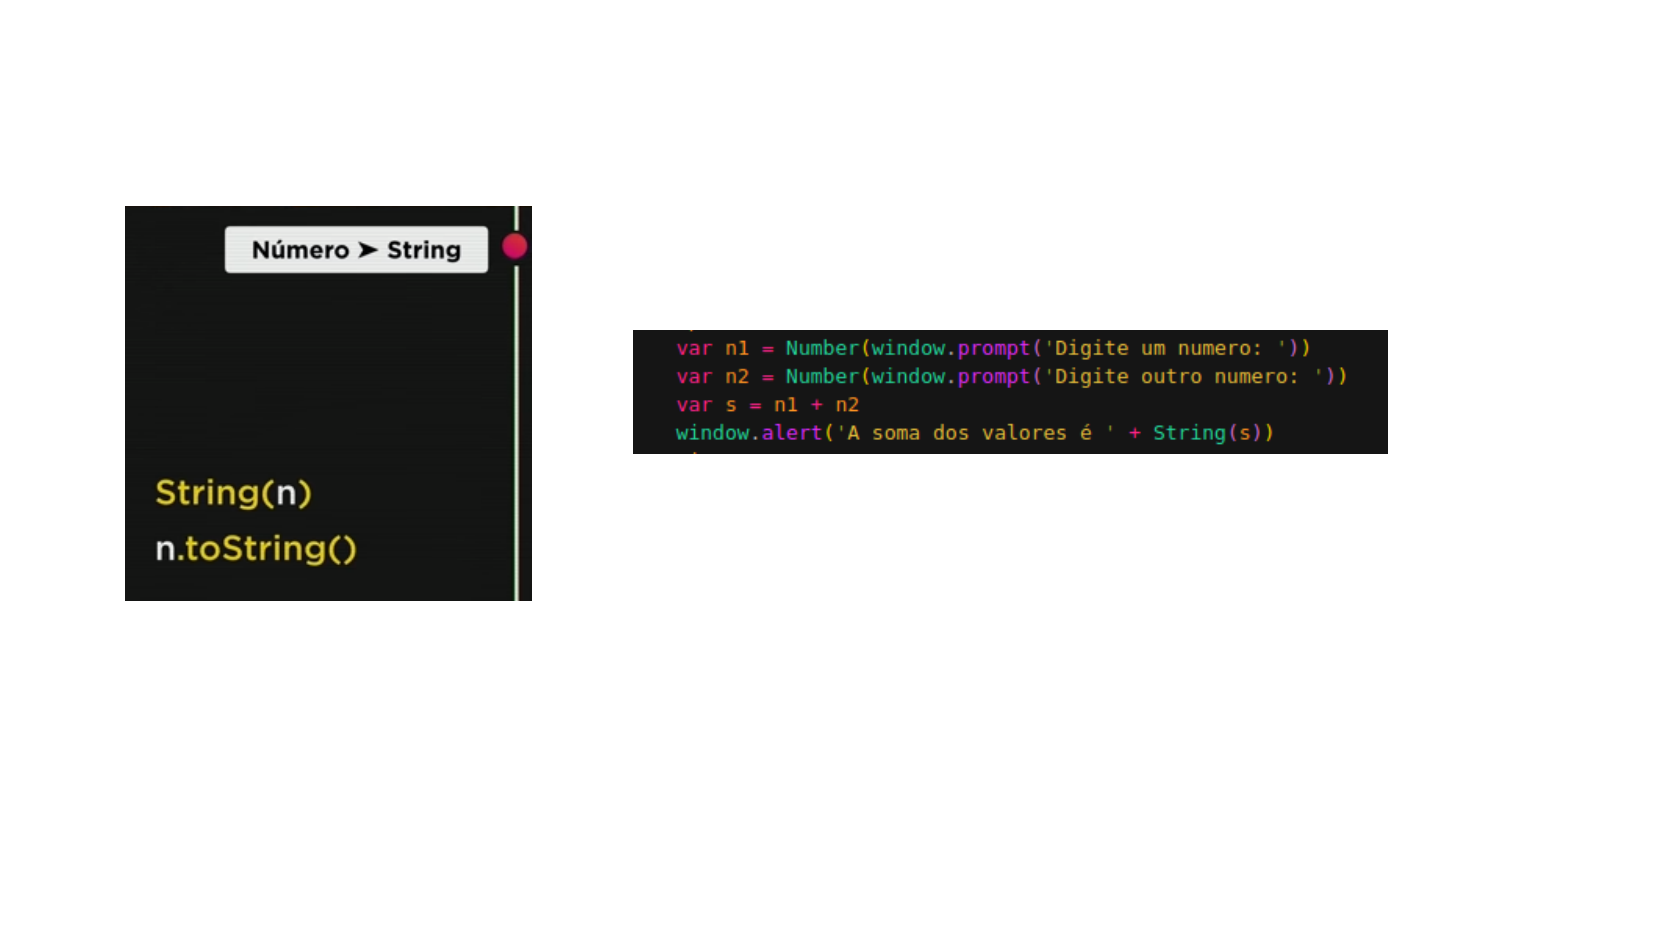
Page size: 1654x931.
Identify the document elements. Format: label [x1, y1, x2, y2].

picture [633, 330, 1388, 454]
picture [125, 206, 532, 601]
